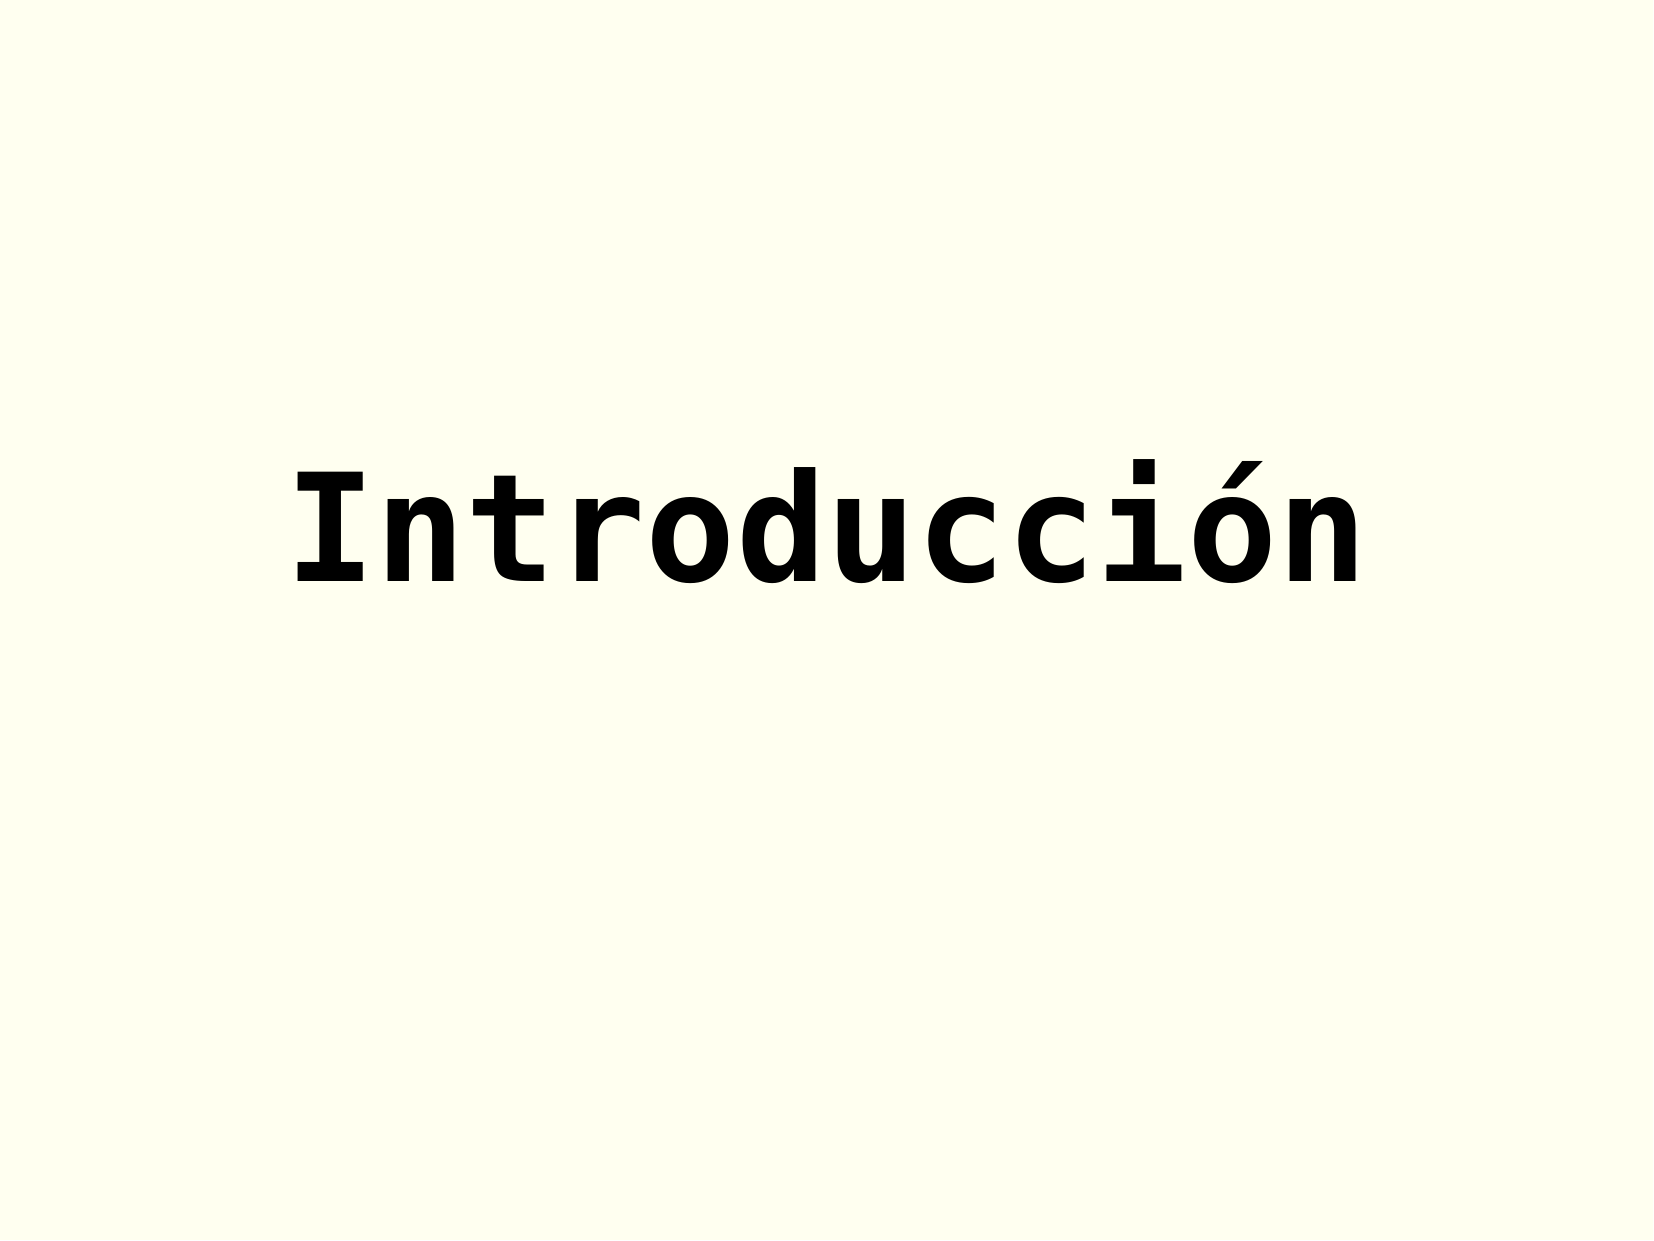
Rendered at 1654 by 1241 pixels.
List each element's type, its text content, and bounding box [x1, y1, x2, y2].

subtitle Introducción [82, 49, 1571, 1010]
